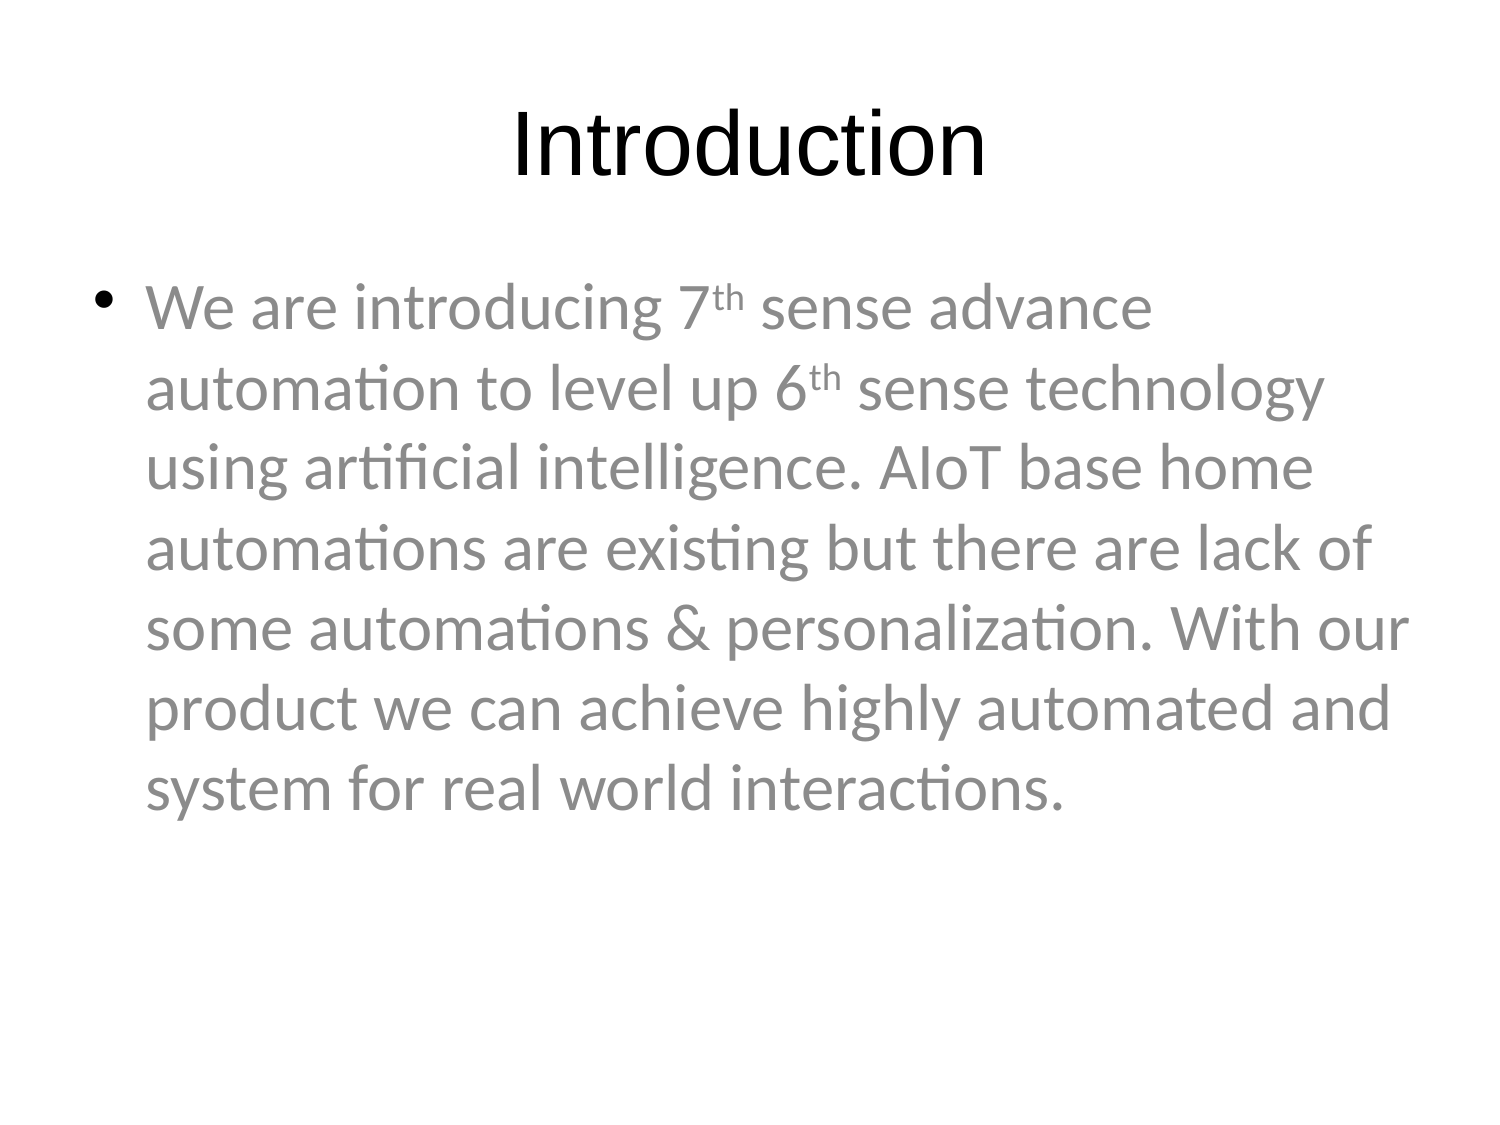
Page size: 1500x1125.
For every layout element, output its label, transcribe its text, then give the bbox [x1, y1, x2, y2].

text_box Introduction [74, 45, 1425, 233]
text_box We are introducing 7th sense advance automation to level up 6th sense technology using artificial intelligence. AIoT base home automations are existing but there are lack of some automations & personalization. With our product we can achieve highly automated and system for real world interactions. [75, 263, 1425, 916]
